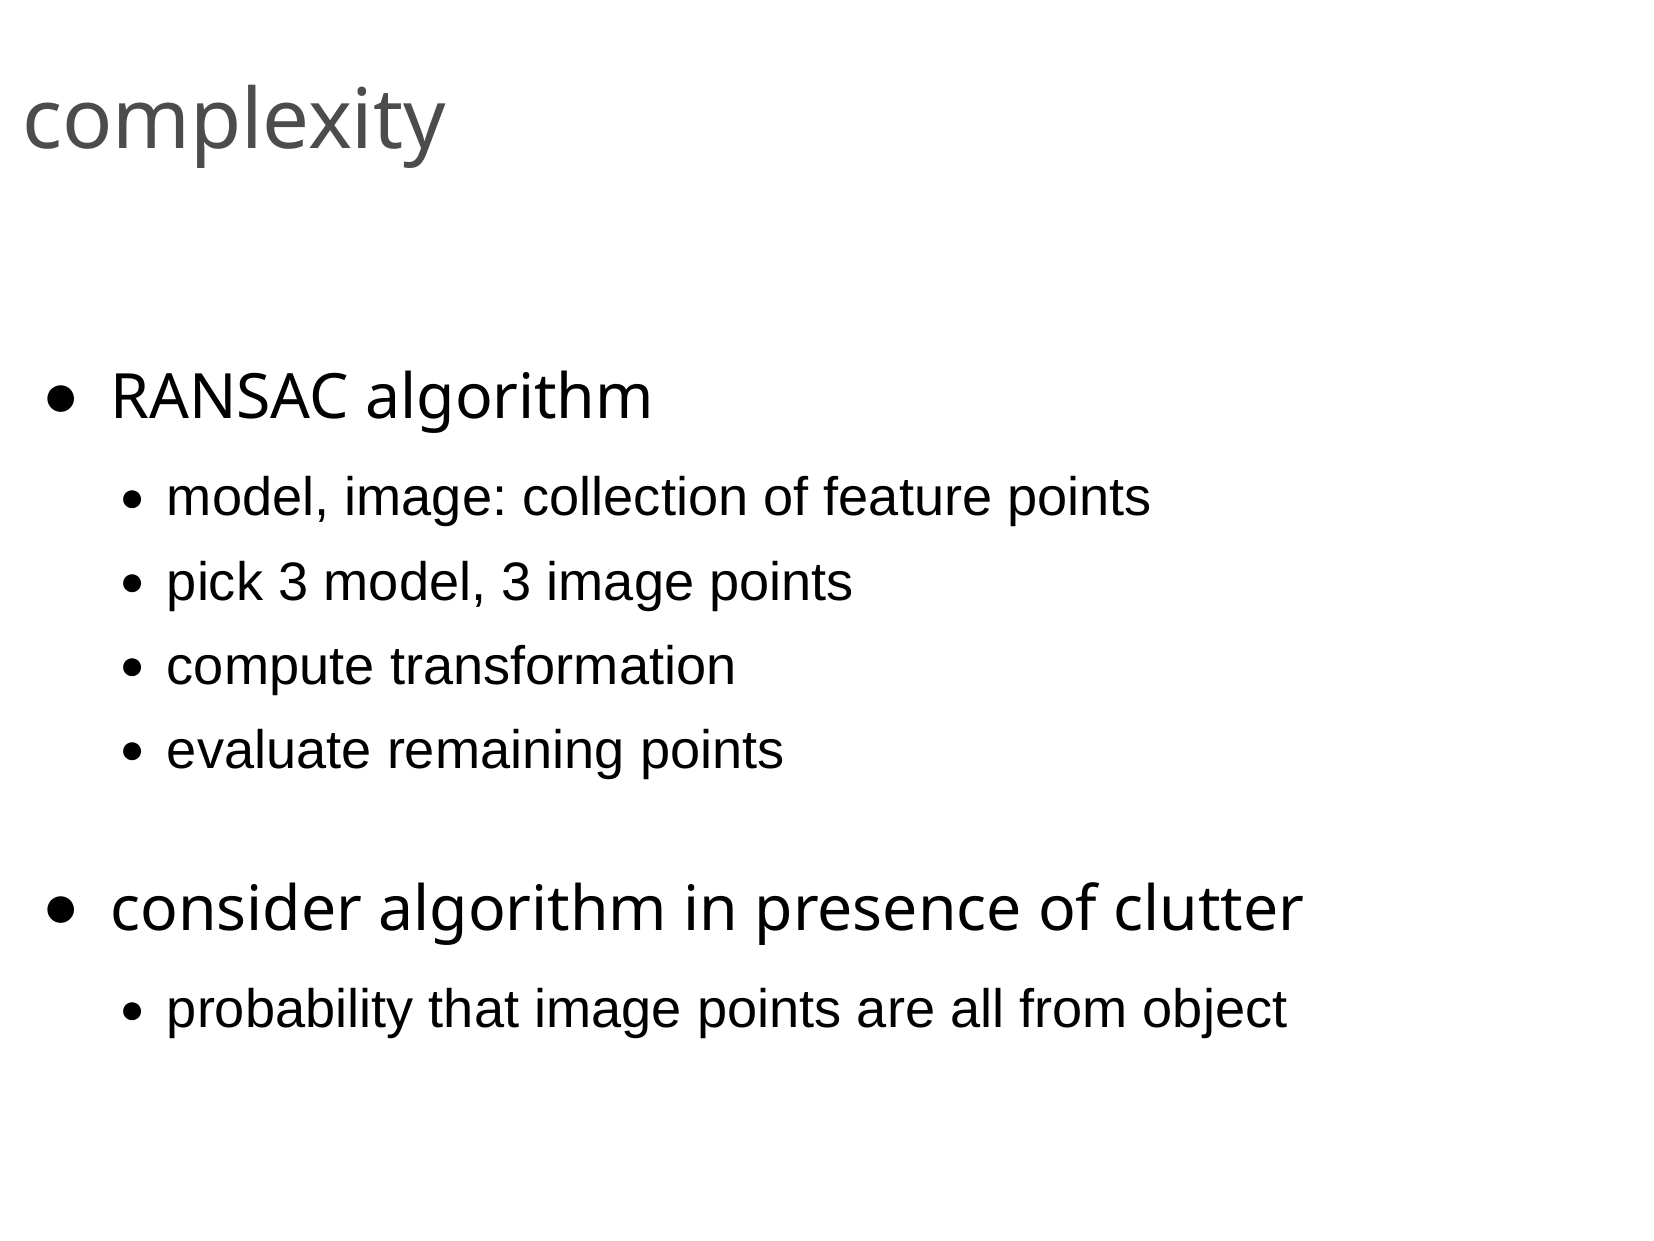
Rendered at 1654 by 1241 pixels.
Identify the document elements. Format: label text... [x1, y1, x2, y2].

list RANSAC algorithm model, image: collection of feature points pick 3 model, 3 image points compute transformation evaluate remaining points consider algorithm in presence of clutter probability that image points are all from object [25, 226, 1654, 1166]
title complexity [22, 19, 1654, 213]
